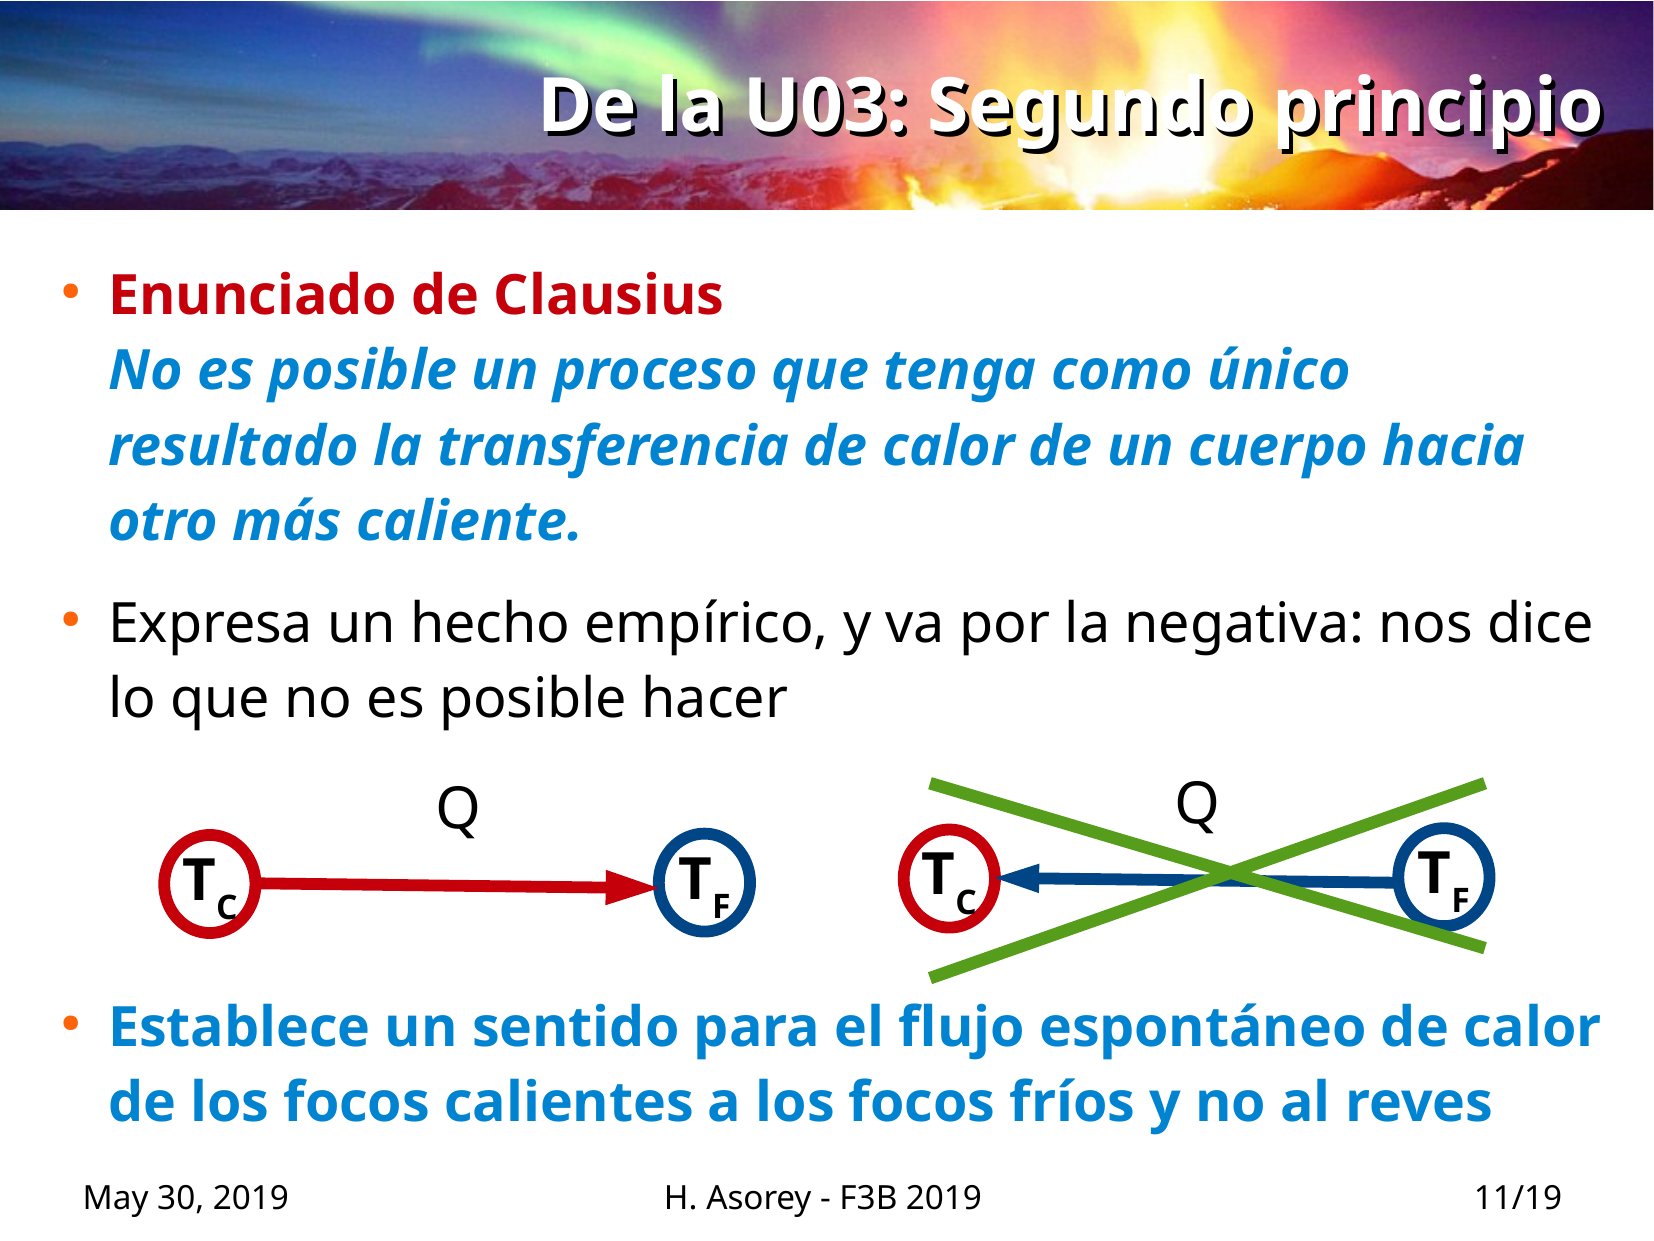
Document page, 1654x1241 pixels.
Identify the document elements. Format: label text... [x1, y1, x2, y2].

text_box TC [903, 829, 995, 928]
picture [0, 1, 1654, 210]
text_box TC [164, 834, 256, 934]
title De la U03: Segundo principio [45, 15, 1606, 191]
list Enunciado de Clausius No es posible un proceso que tenga como único resultado la transferencia de calor de un cuerpo hacia otro más caliente. Expresa un hecho empírico, y va por la negativa: nos dice lo que no es posible hacer Establece un sentido para el flujo espontáneo de calor de los focos calientes a los focos fríos y no al reves [45, 255, 1606, 1156]
text_box TF [658, 833, 751, 932]
text_box TF [1398, 828, 1490, 927]
